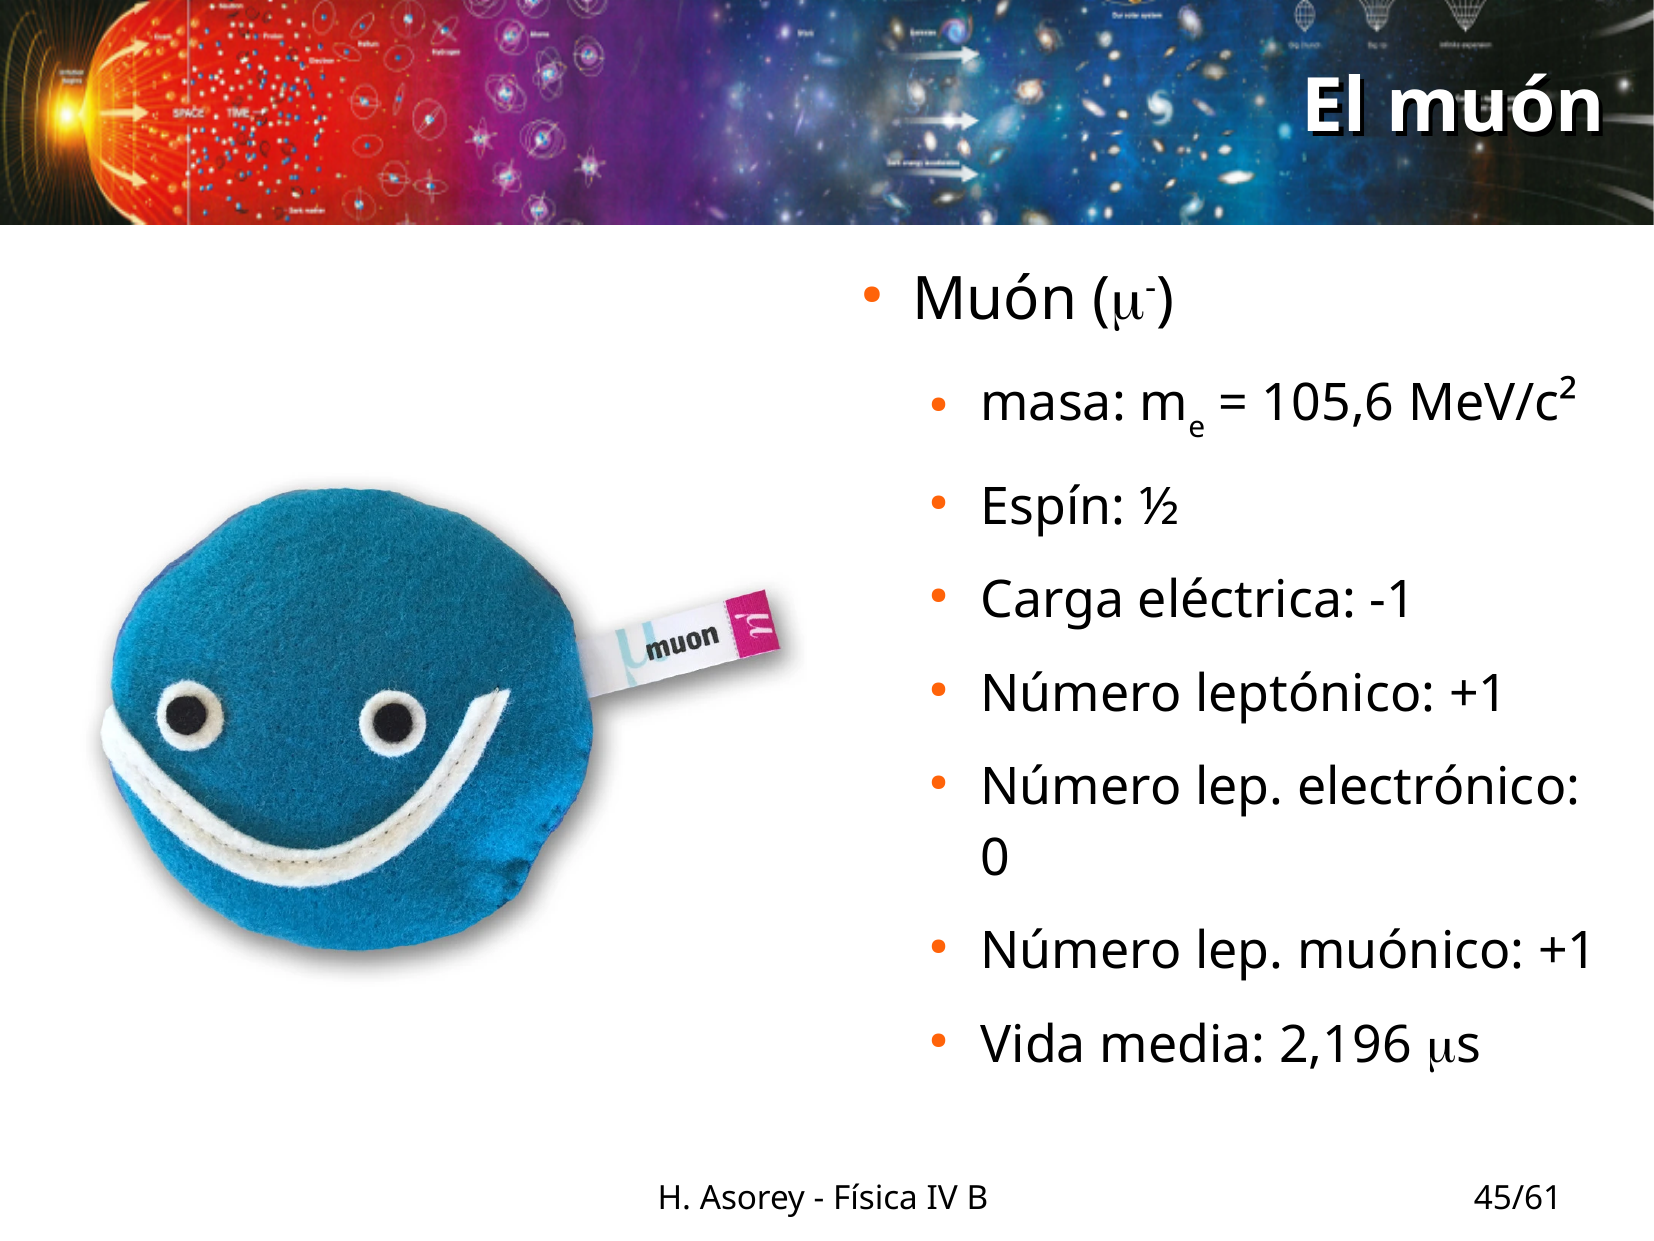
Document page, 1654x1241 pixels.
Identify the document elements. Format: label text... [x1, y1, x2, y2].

picture [0, 0, 1654, 225]
picture [45, 374, 807, 1036]
title El muón [45, 15, 1606, 191]
list Muón (m-) masa: me = 105,6 MeV/c² Espín: ½ Carga eléctrica: -1 Número leptónico: +1 Número lep. electrónico: 0 Número lep. muónico: +1 Vida media: 2,196 ms [844, 255, 1606, 1156]
